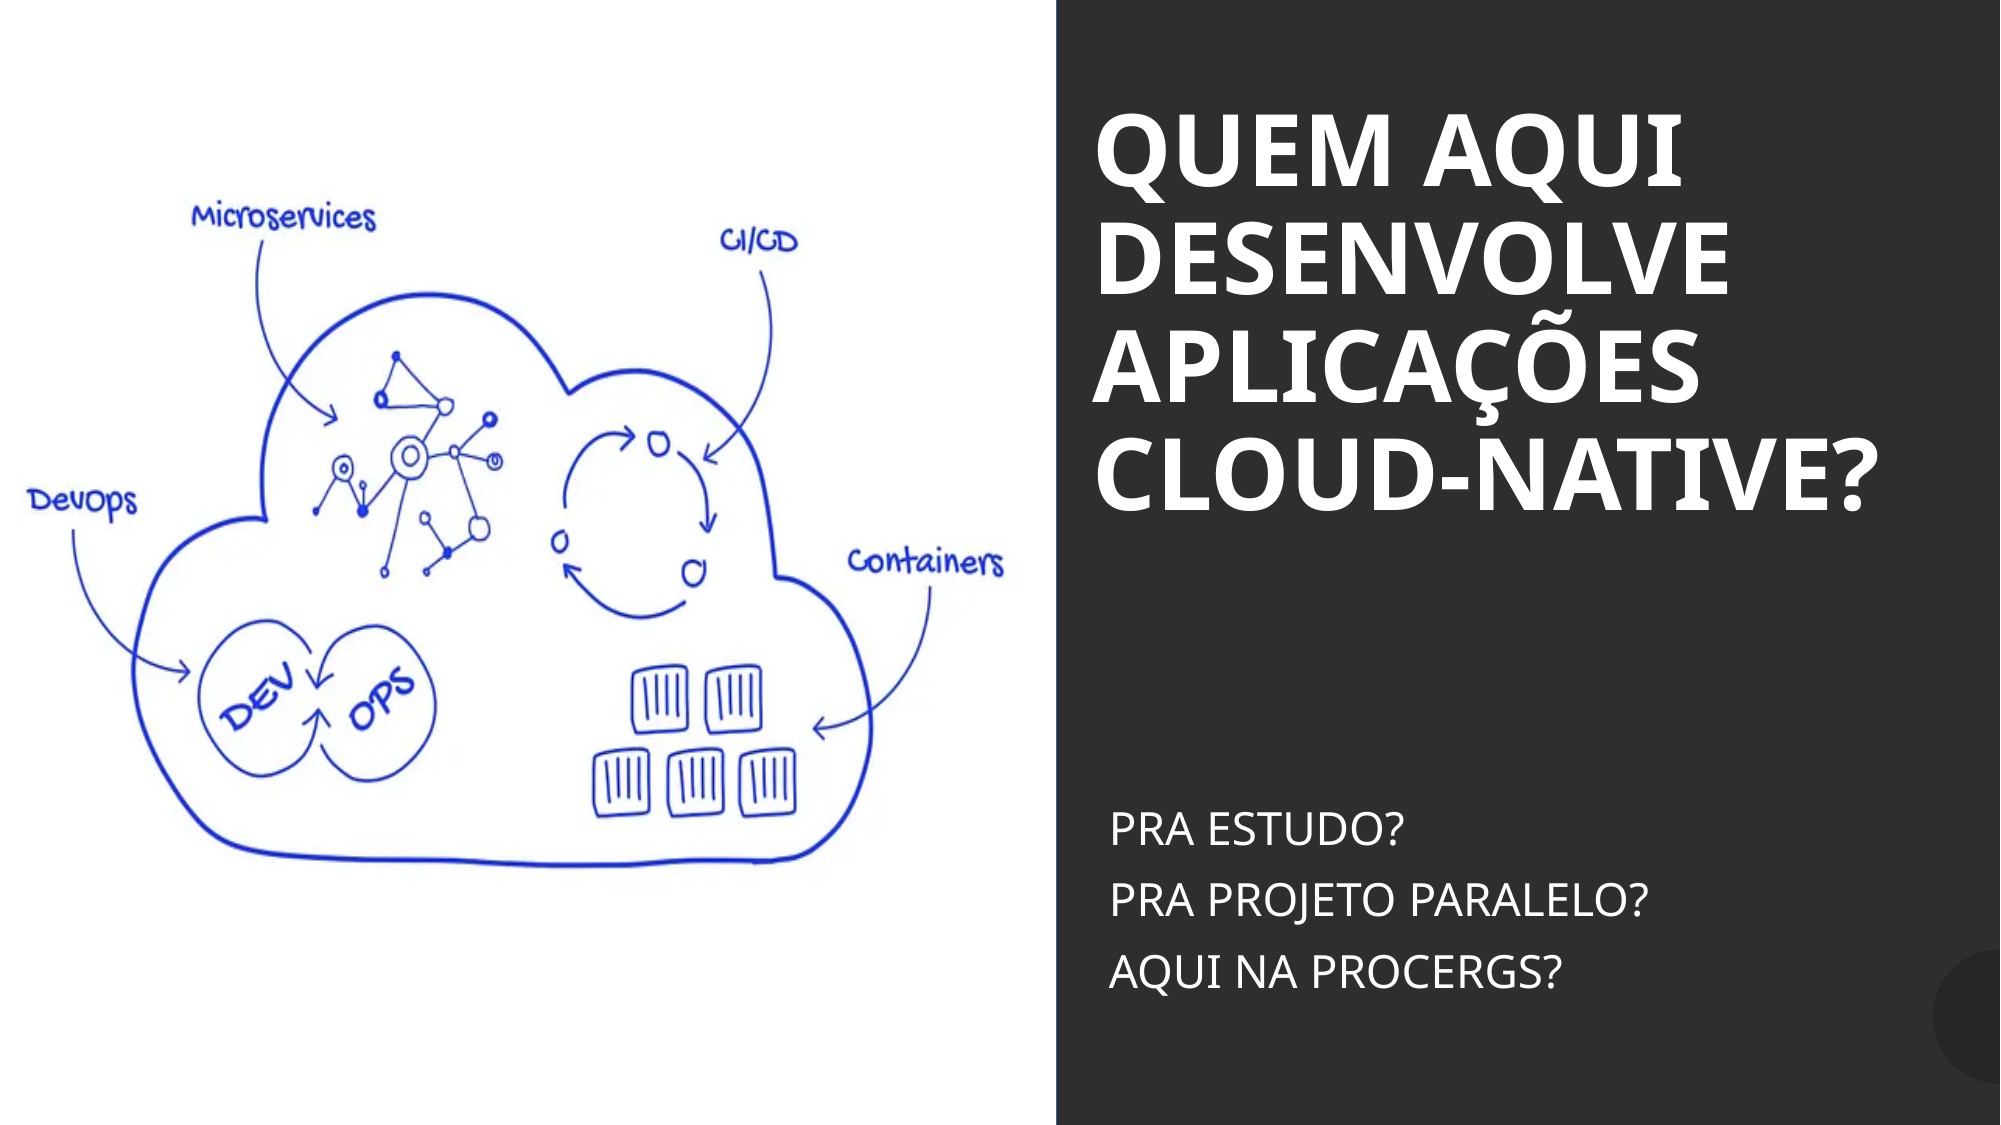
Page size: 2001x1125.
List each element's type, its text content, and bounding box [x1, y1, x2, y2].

text_box [0, 0, 2000, 1125]
picture [0, 171, 1051, 922]
title QUEM AQUI DESENVOLVE APLICAÇÕES CLOUD-NATIVE? [1092, 100, 1979, 649]
subtitle PRA ESTUDO? PRA PROJETO PARALELO? AQUI NA PROCERGS? [1109, 799, 1861, 1019]
